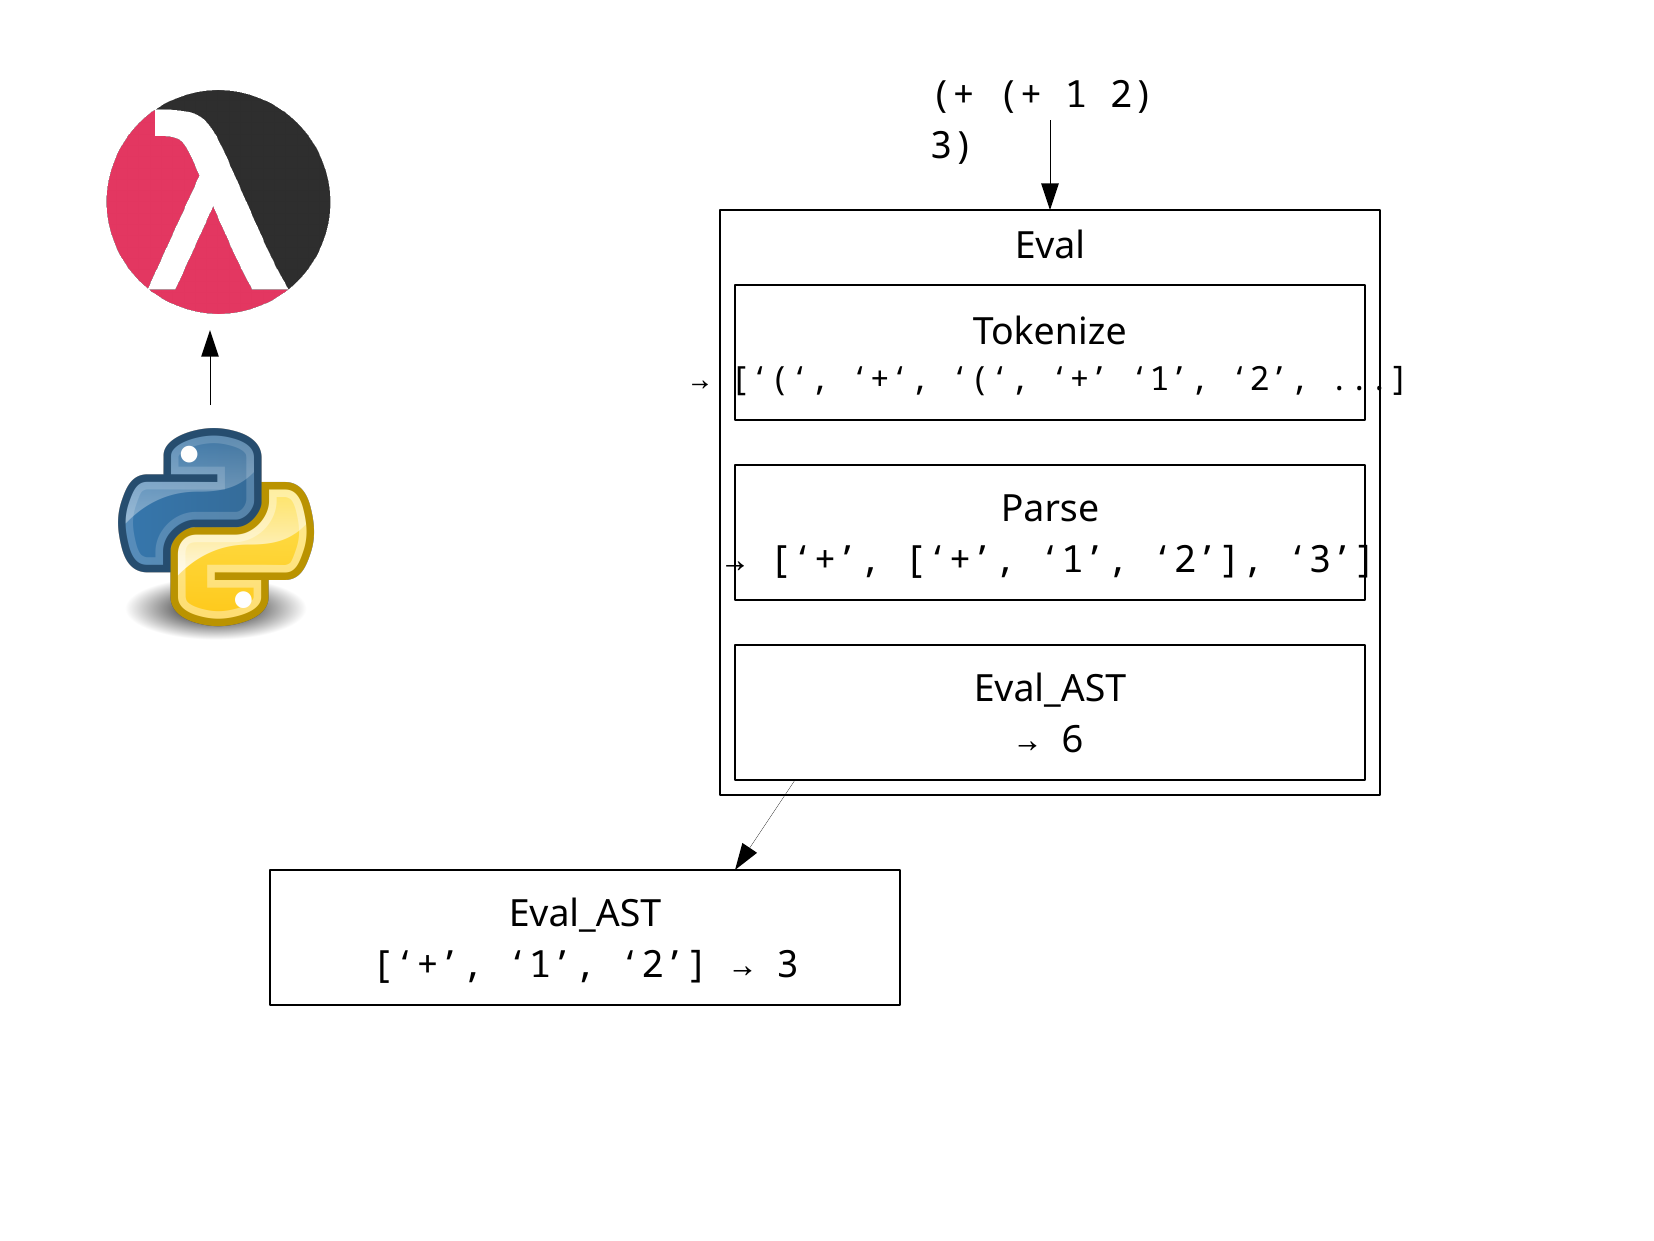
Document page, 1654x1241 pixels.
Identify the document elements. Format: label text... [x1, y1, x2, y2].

text_box Tokenize → [‘(‘, ‘+‘, ‘(‘, ‘+’ ‘1’, ‘2’, ...] [735, 285, 1366, 421]
picture [105, 89, 331, 316]
picture [105, 423, 327, 646]
text_box (+ (+ 1 2) 3) [915, 60, 1216, 151]
text_box Eval_AST → 6 [735, 645, 1366, 781]
text_box Eval_AST [‘+’, ‘1’, ‘2’] → 3 [270, 870, 901, 1006]
text_box Parse → [‘+’, [‘+’, ‘1’, ‘2’], ‘3’] [735, 465, 1366, 601]
text_box Eval [720, 210, 1381, 796]
